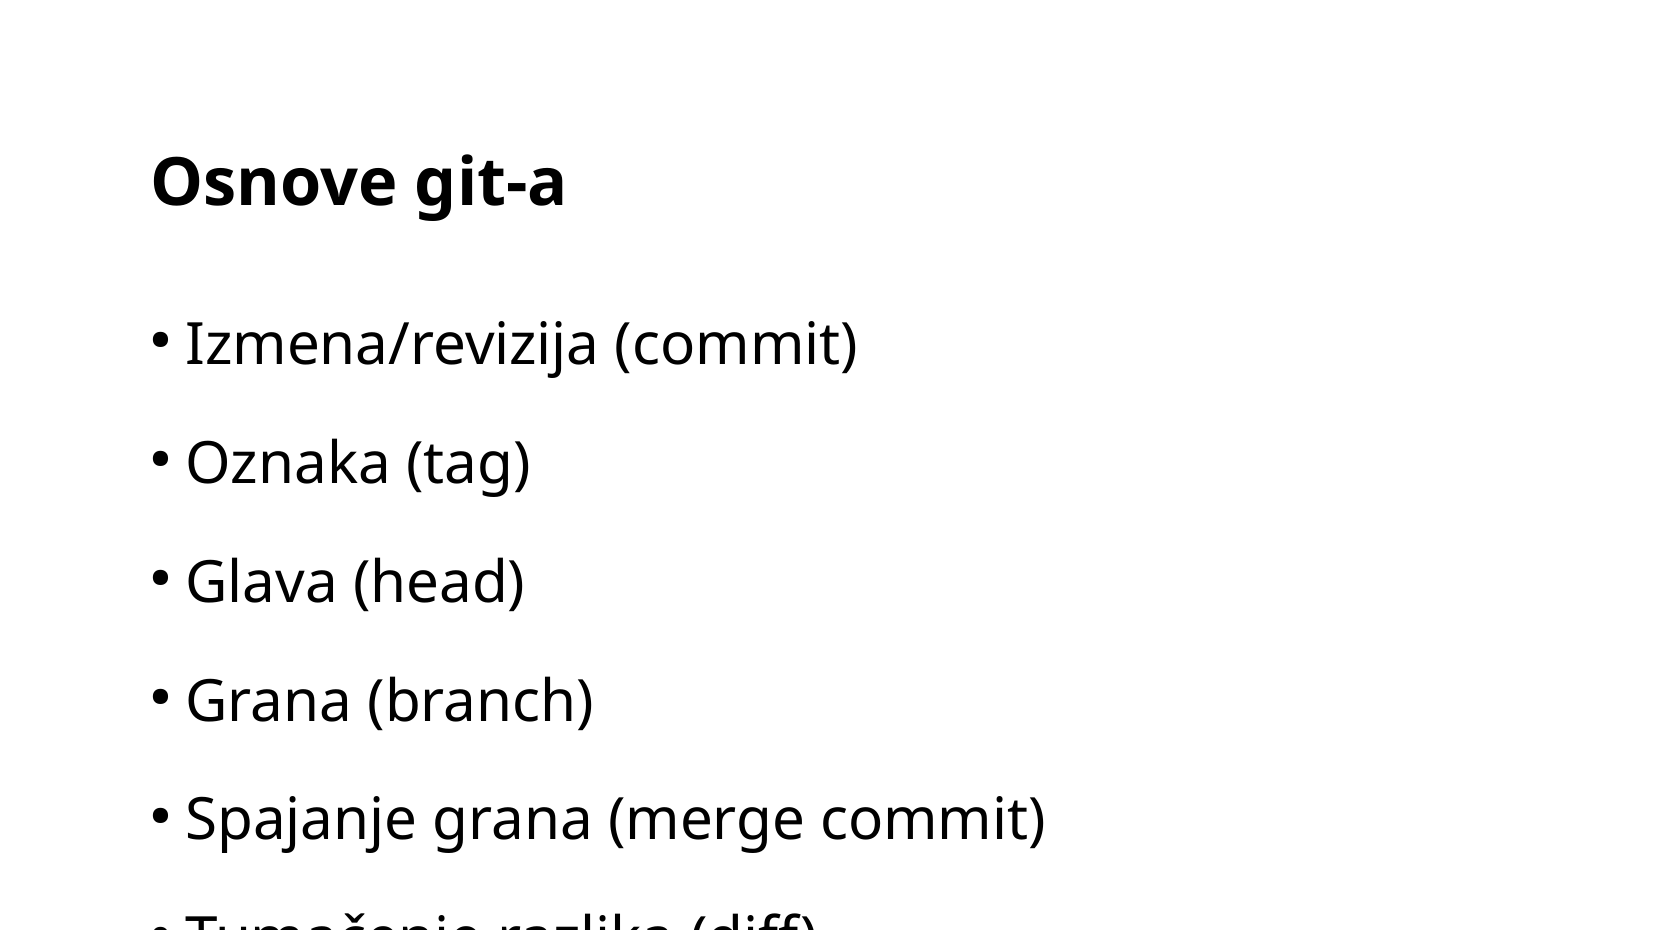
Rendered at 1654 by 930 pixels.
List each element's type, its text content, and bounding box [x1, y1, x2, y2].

subtitle Izmena/revizija (commit) Oznaka (tag) Glava (head) Grana (branch) Spajanje grana (merge commit) Tumačenje razlika (diff) [150, 262, 1501, 923]
title Osnove git-a [150, 69, 1501, 226]
